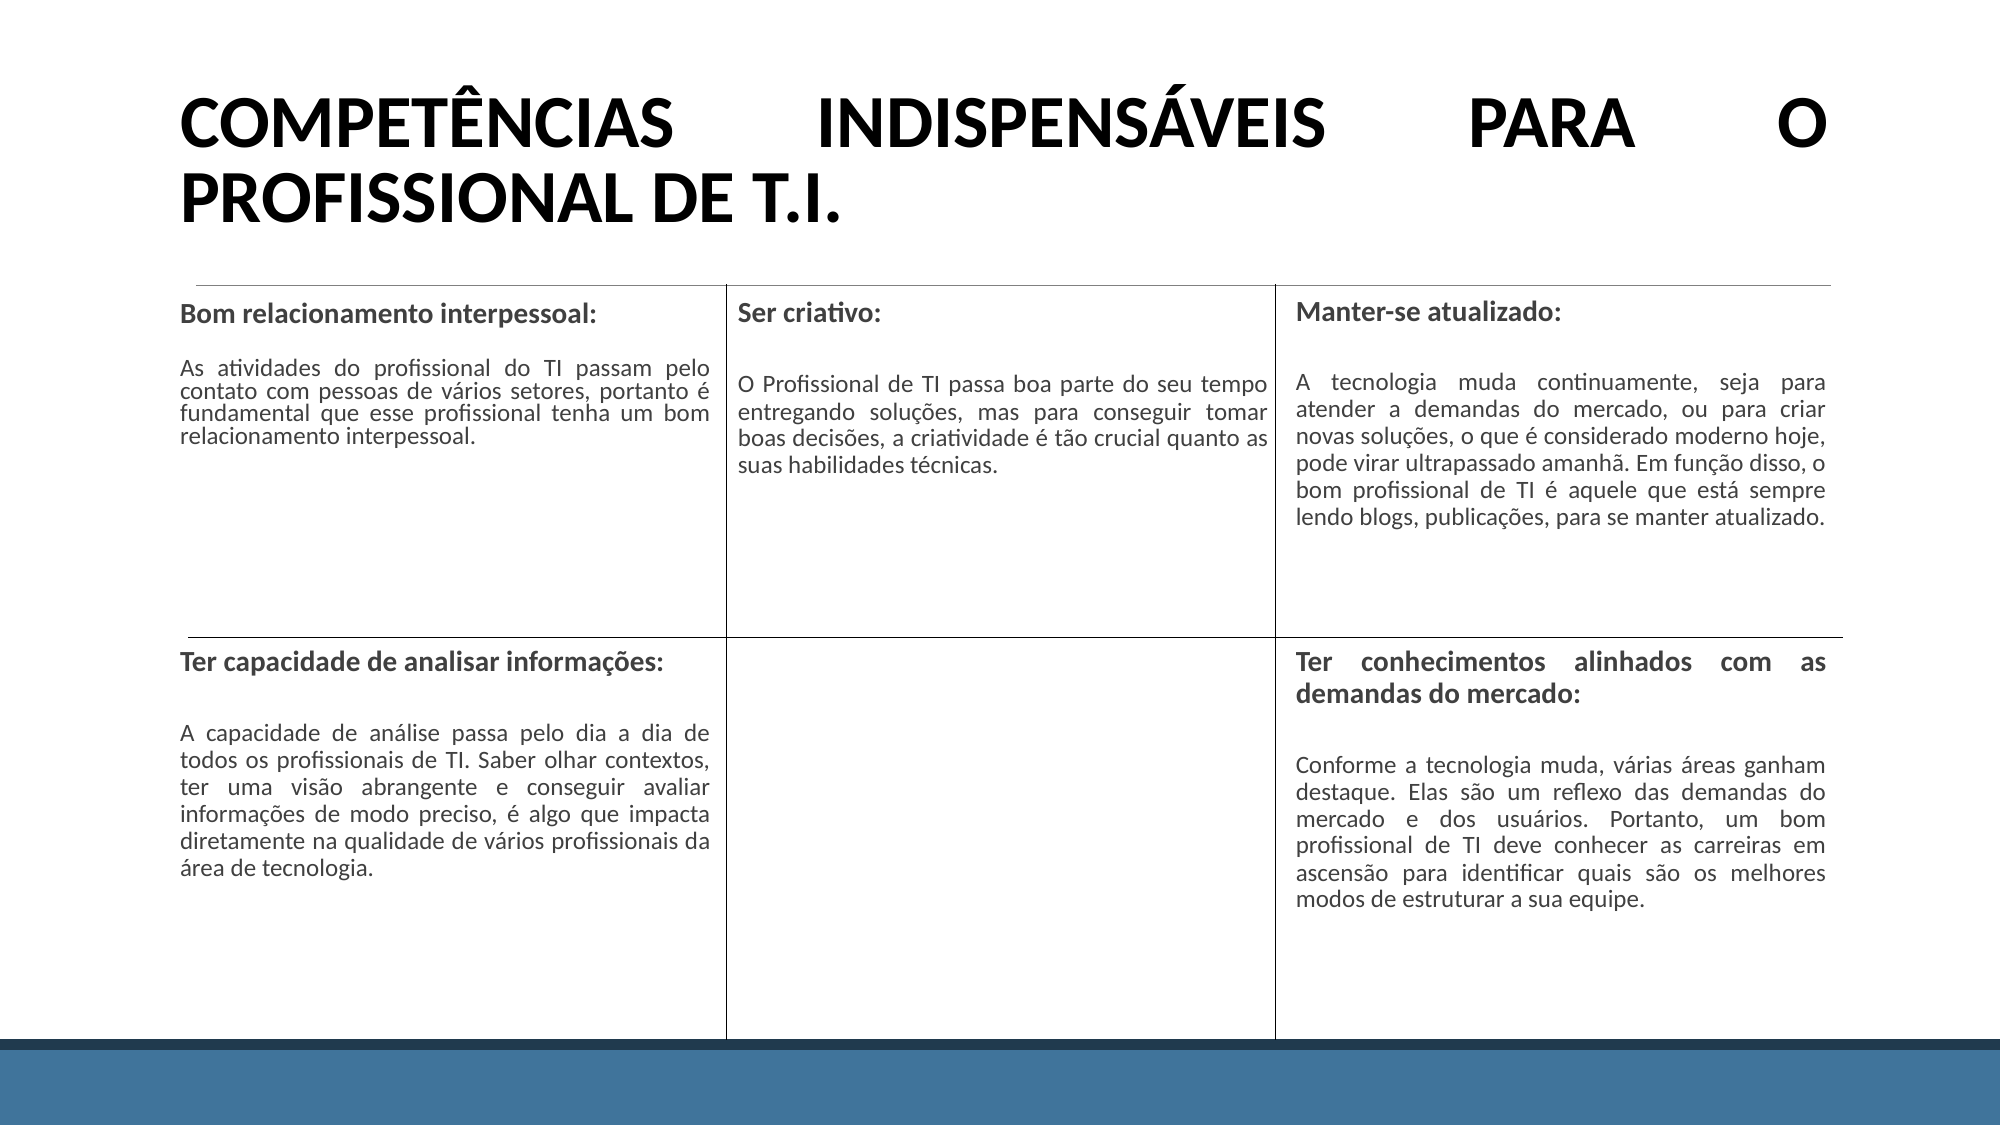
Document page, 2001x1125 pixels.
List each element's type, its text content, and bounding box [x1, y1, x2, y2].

title COMPETÊNCIAS INDISPENSÁVEIS PARA O PROFISSIONAL DE T.I. [180, 47, 1830, 285]
list Ter capacidade de analisar informações: A capacidade de análise passa pelo dia a dia de todos os profissionais de TI. Saber olhar contextos, ter uma visão abrangente e conseguir avaliar informações de modo preciso, é algo que impacta diretamente na qualidade de vários profissionais da área de tecnologia. [180, 647, 712, 963]
list Manter-se atualizado: A tecnologia muda continuamente, seja para atender a demandas do mercado, ou para criar novas soluções, o que é considerado moderno hoje, pode virar ultrapassado amanhã. Em função disso, o bom profissional de TI é aquele que está sempre lendo blogs, publicações, para se manter atualizado. [1295, 296, 1828, 612]
list Ser criativo: O Profissional de TI passa boa parte do seu tempo entregando soluções, mas para conseguir tomar boas decisões, a criatividade é tão crucial quanto as suas habilidades técnicas. [737, 296, 1270, 612]
list Ter conhecimentos alinhados com as demandas do mercado: Conforme a tecnologia muda, várias áreas ganham destaque. Elas são um reflexo das demandas do mercado e dos usuários. Portanto, um bom profissional de TI deve conhecer as carreiras em ascensão para identificar quais são os melhores modos de estruturar a sua equipe. [1295, 647, 1828, 963]
list Bom relacionamento interpessoal: As atividades do profissional do TI passam pelo contato com pessoas de vários setores, portanto é fundamental que esse profissional tenha um bom relacionamento interpessoal. [180, 302, 712, 618]
